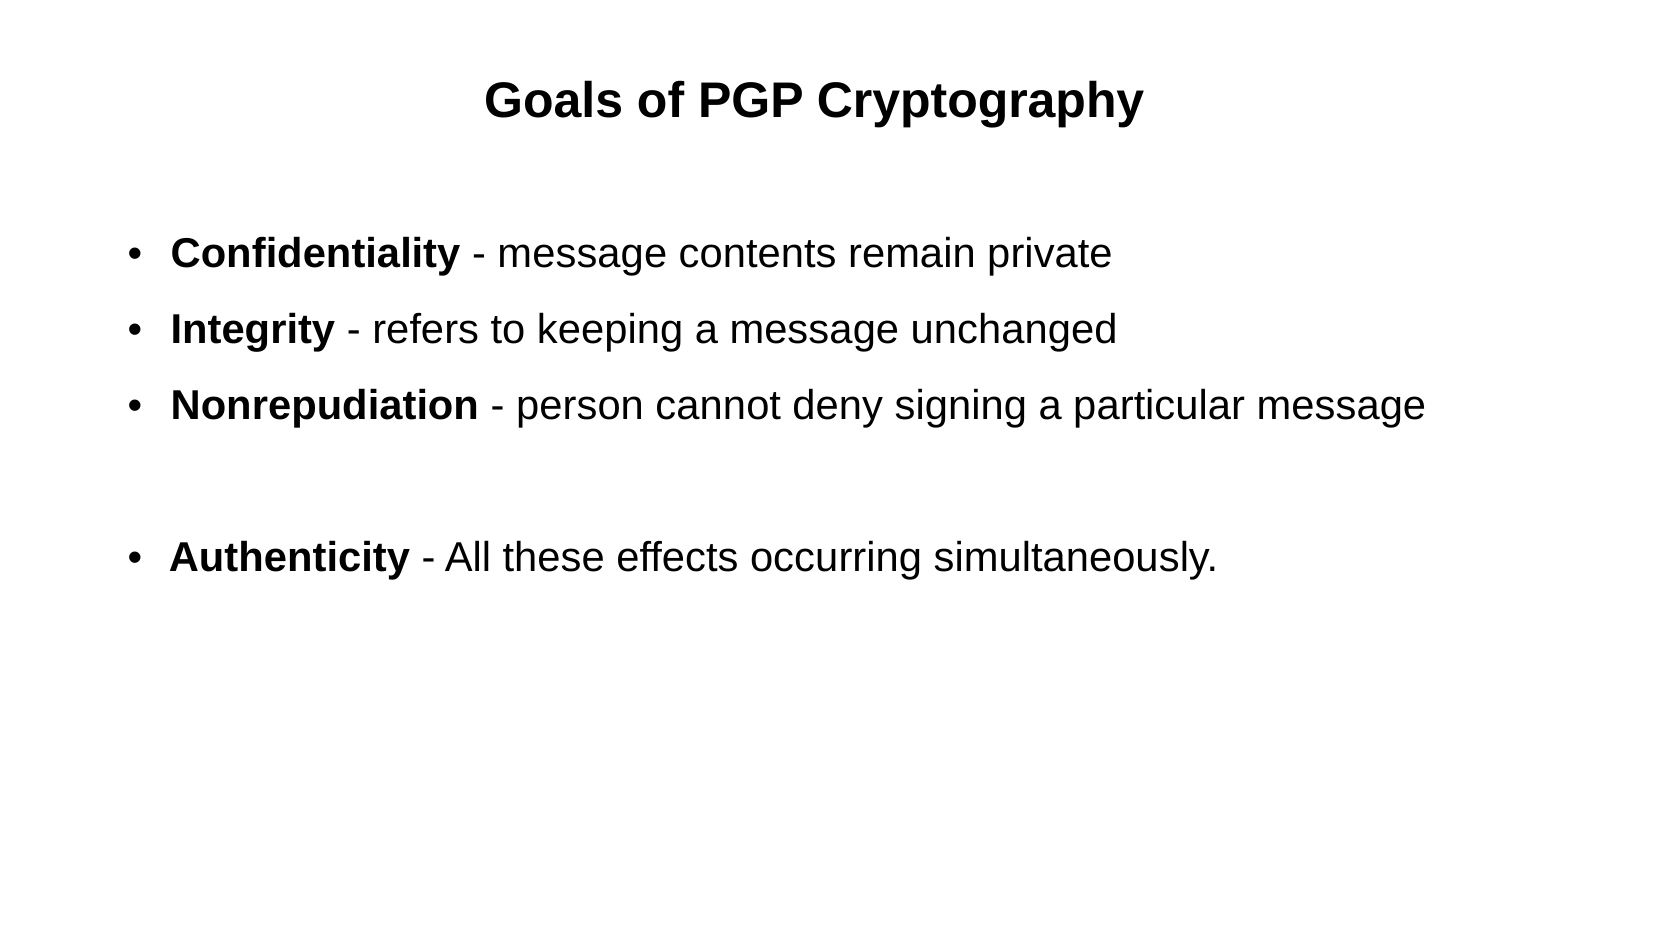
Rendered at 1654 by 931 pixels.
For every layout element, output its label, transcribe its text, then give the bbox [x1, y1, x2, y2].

title Goals of PGP Cryptography [108, 42, 1521, 158]
list Confidentiality - message contents remain private Integrity - refers to keeping a message unchanged Nonrepudiation - person cannot deny signing a particular message Authenticity - All these effects occurring simultaneously. [108, 222, 1521, 862]
